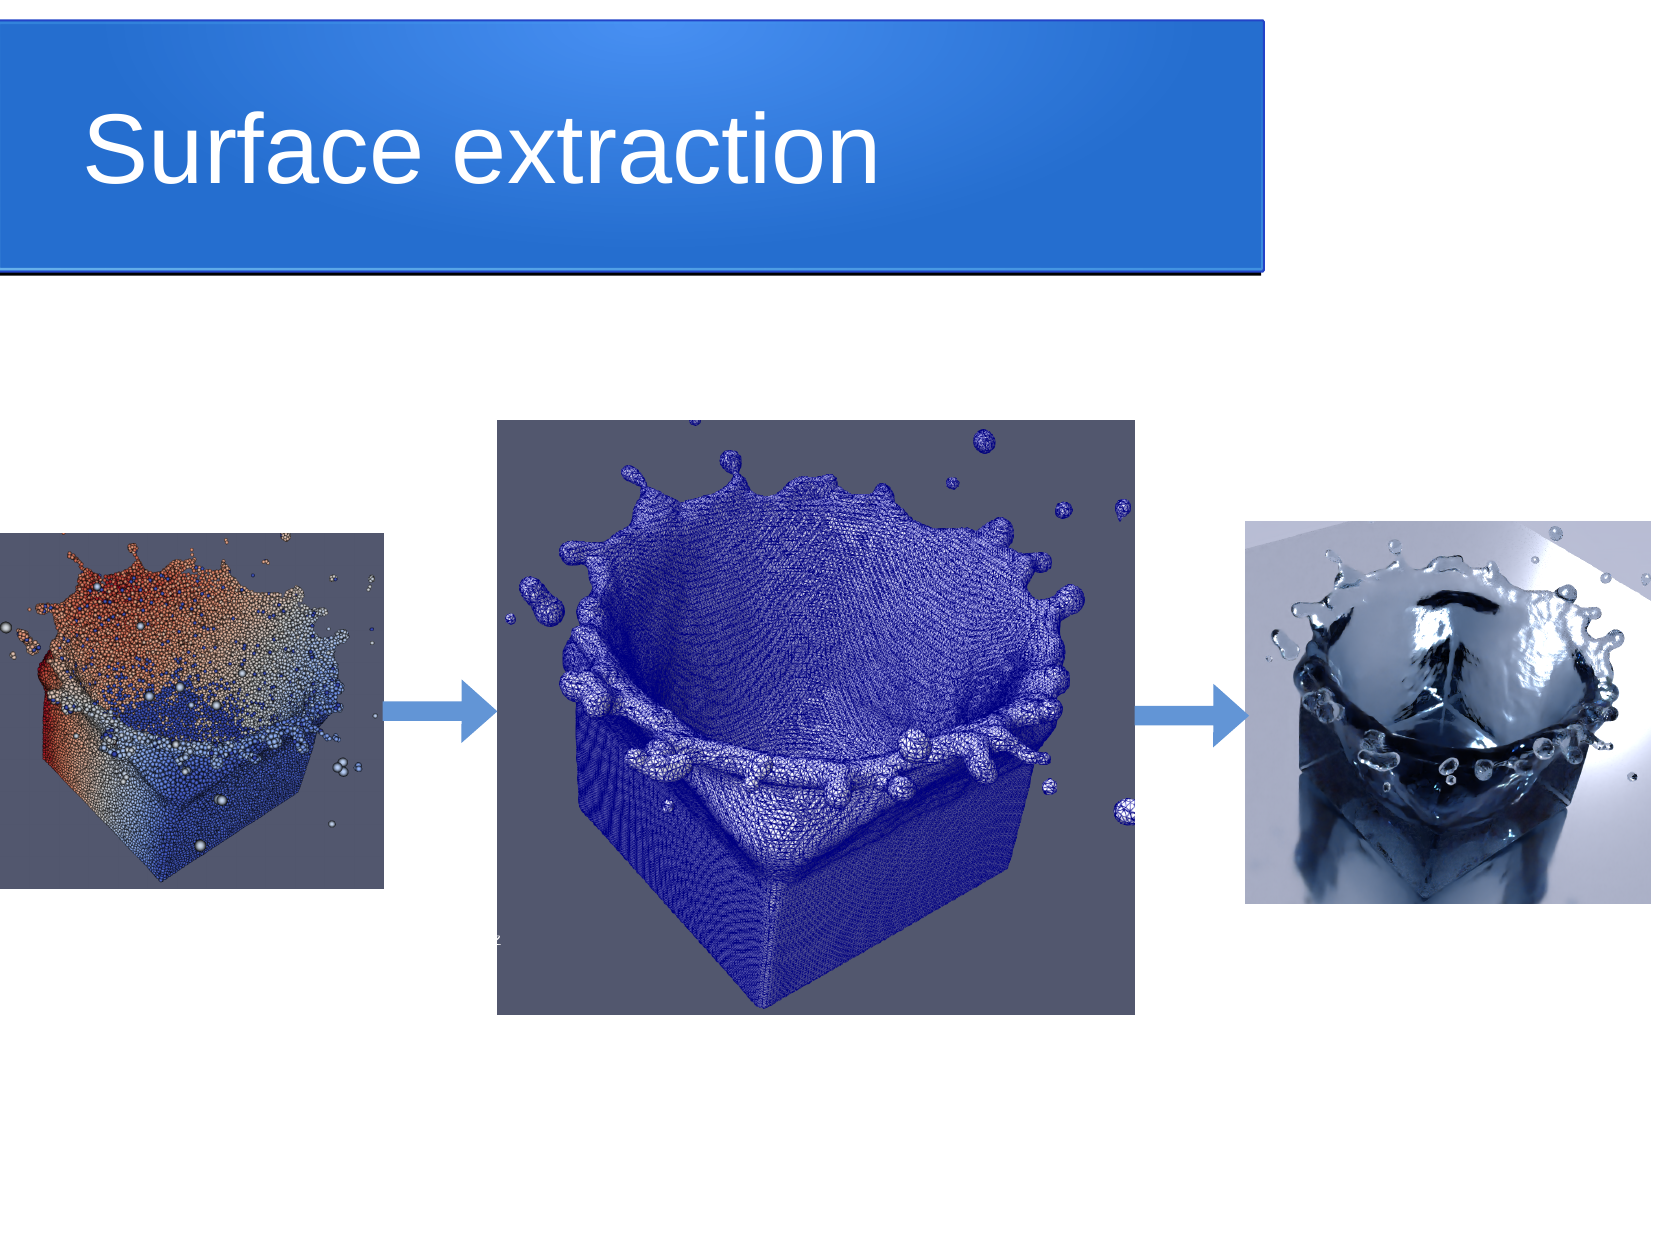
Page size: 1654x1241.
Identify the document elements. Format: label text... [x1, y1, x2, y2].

title Surface extraction [82, 47, 1235, 252]
picture [0, 420, 1651, 1015]
